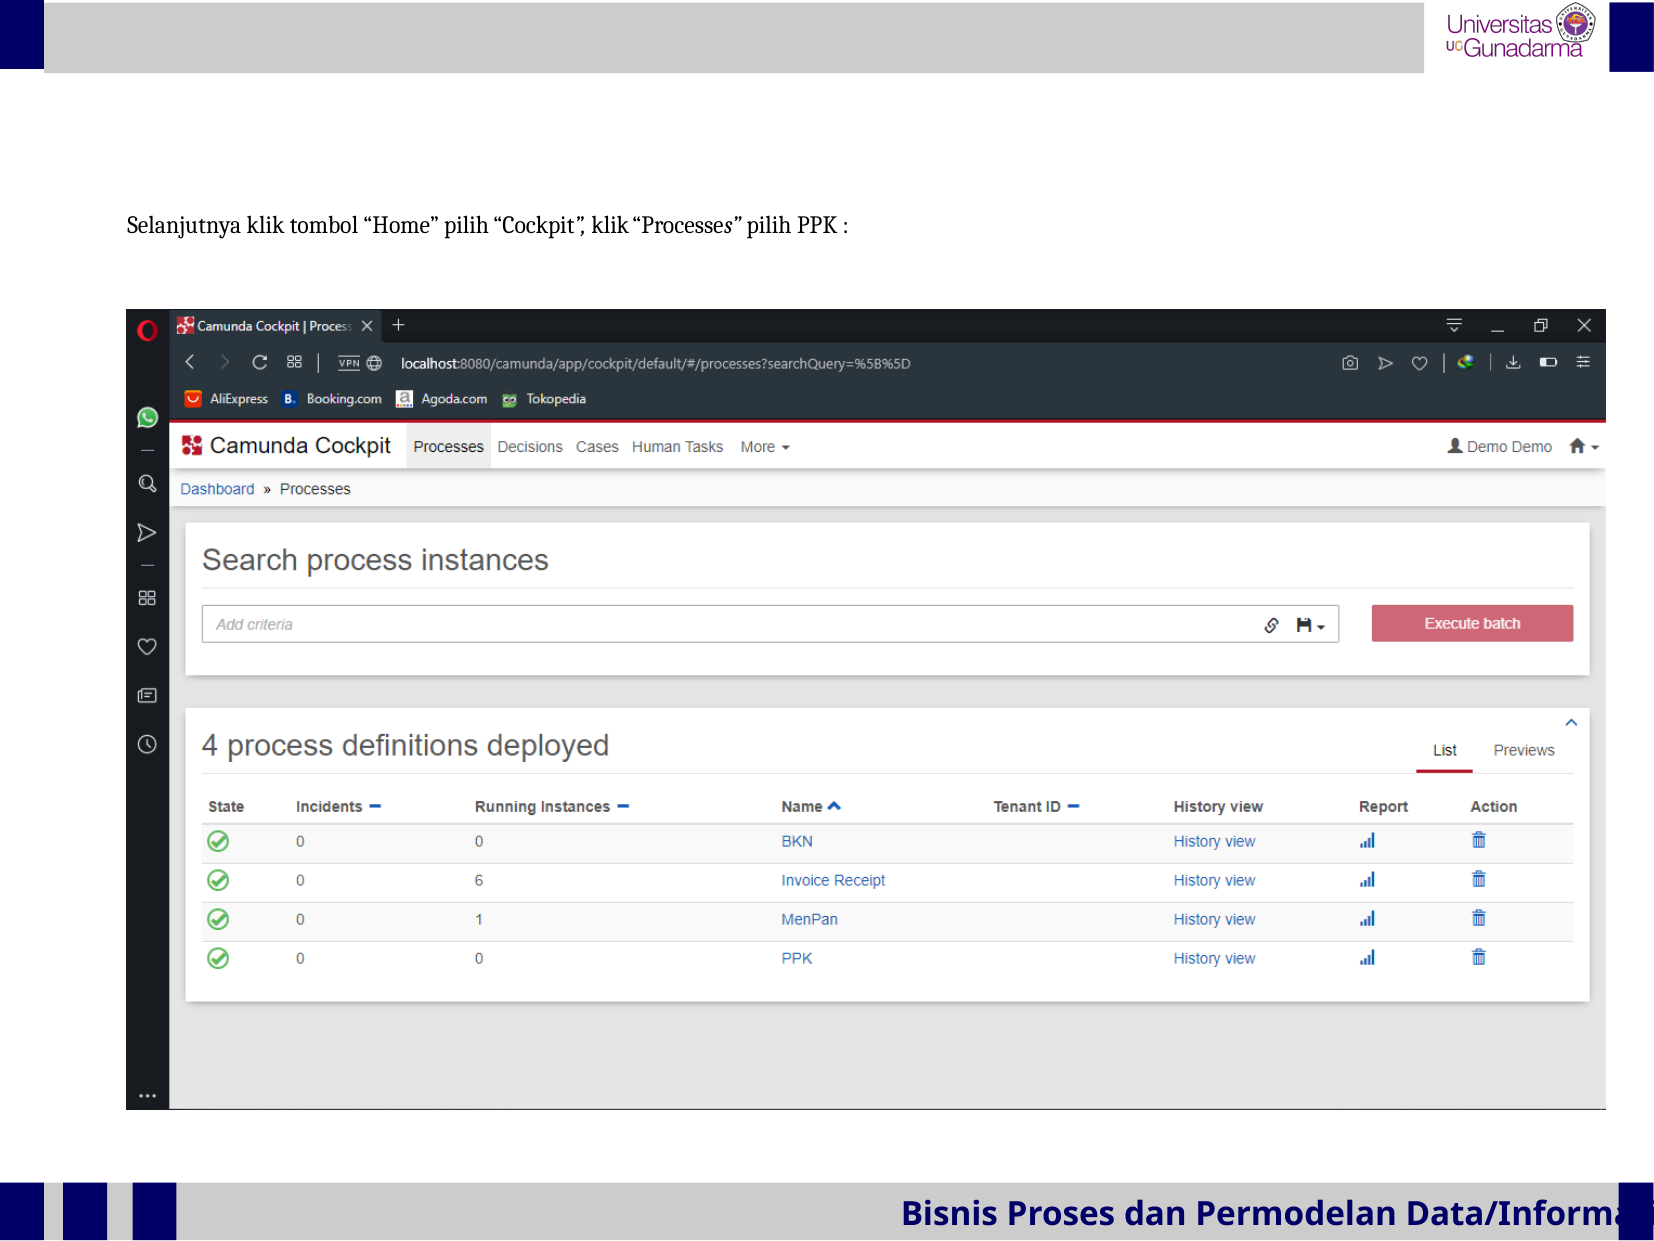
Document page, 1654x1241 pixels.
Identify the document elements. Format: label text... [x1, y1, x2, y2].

picture [1437, 2, 1610, 62]
list Selanjutnya klik tombol “Home” pilih “Cockpit”, klik “Processes” pilih PPK : [14, 210, 1630, 1171]
picture [126, 309, 1606, 1110]
